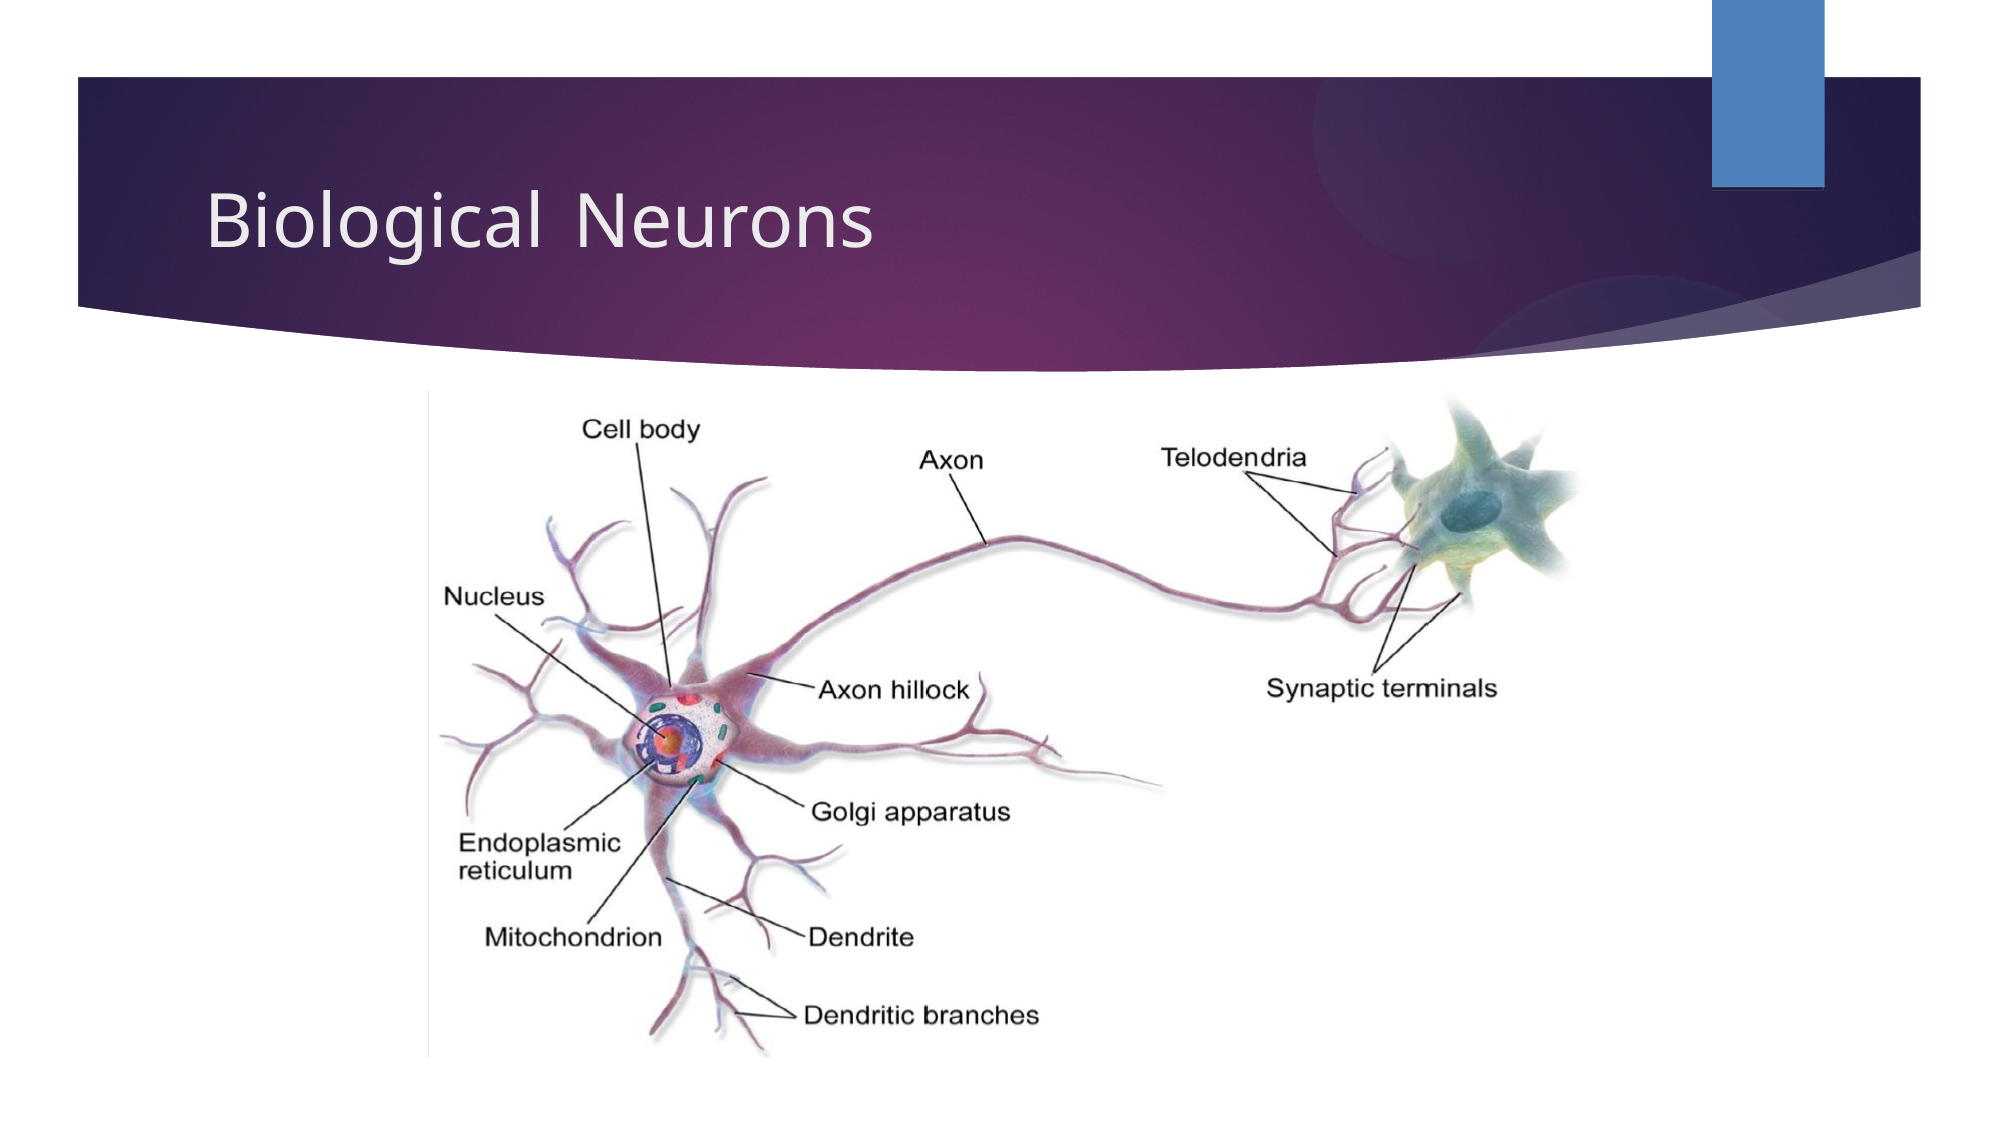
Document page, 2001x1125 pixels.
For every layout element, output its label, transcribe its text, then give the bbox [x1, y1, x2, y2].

picture [428, 390, 1594, 1058]
picture [79, 78, 1920, 371]
text_box Biological Neurons [189, 159, 1627, 276]
